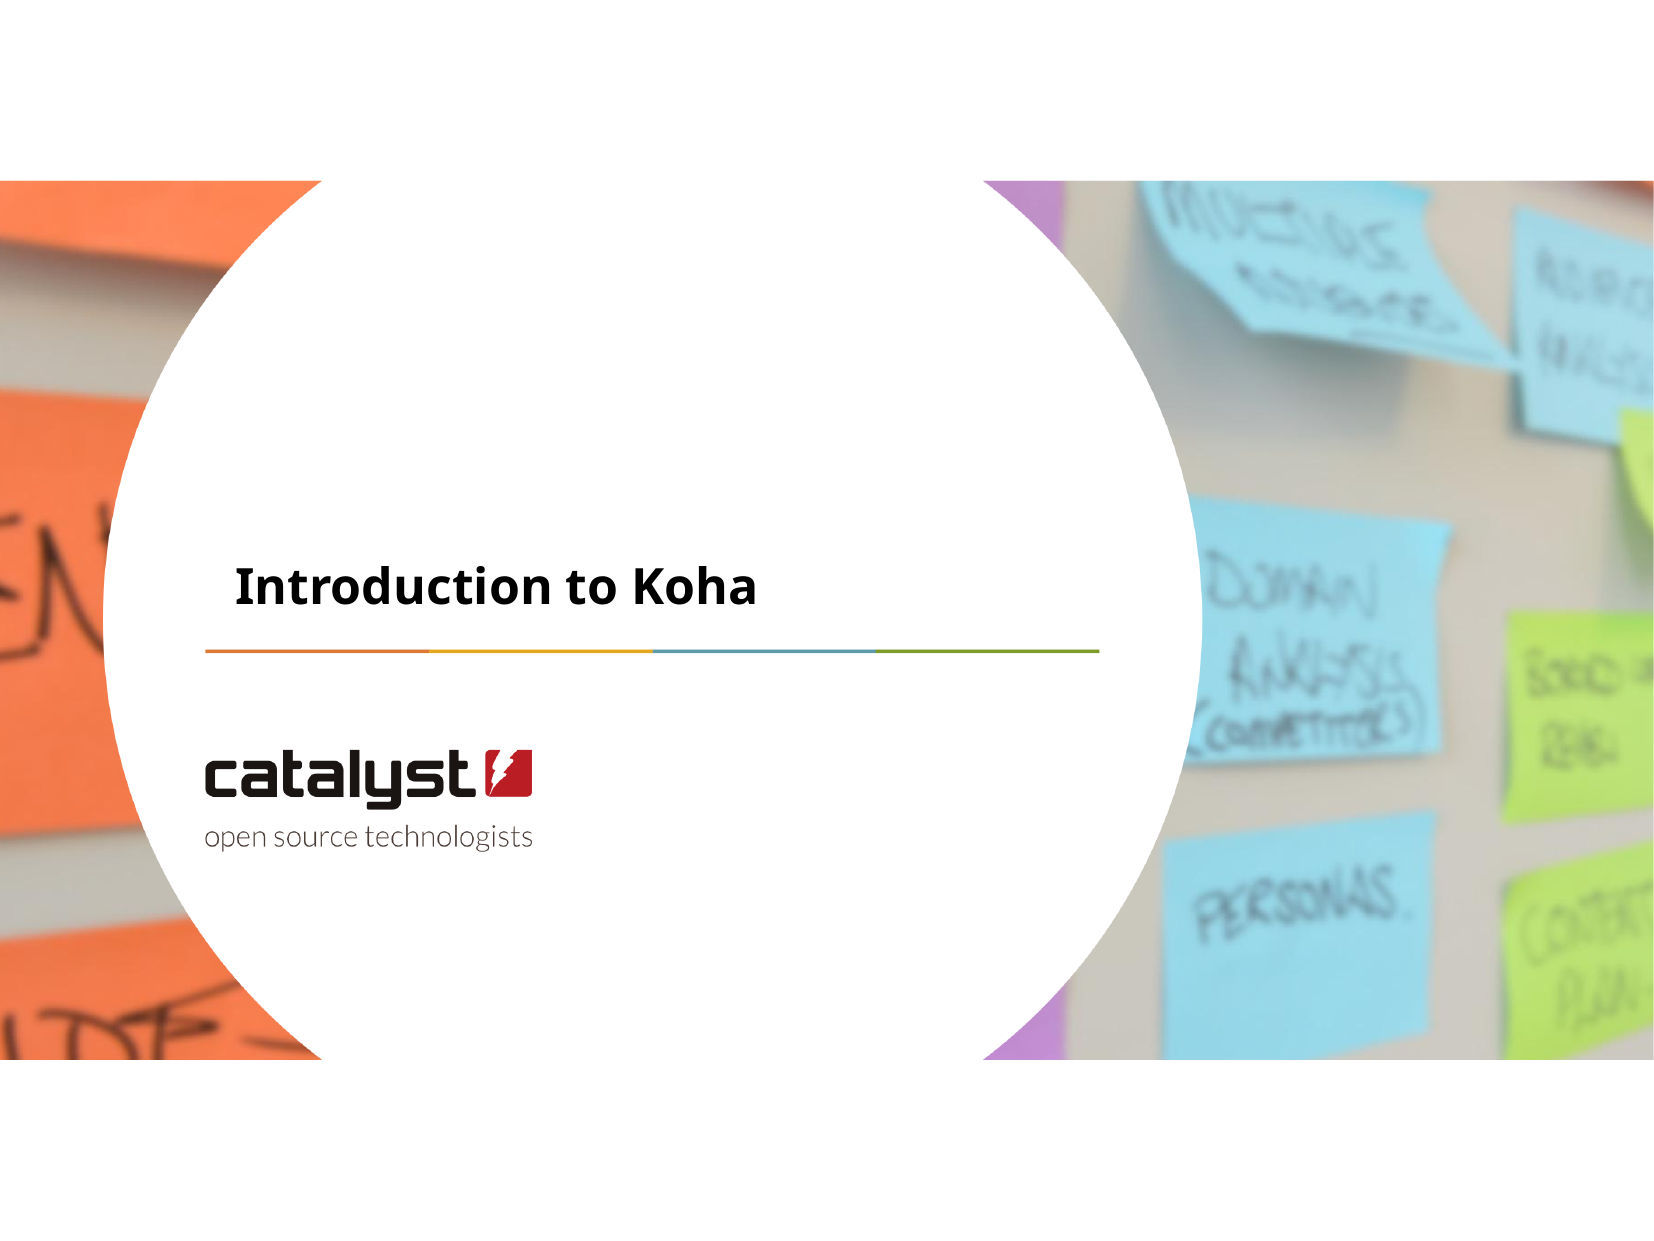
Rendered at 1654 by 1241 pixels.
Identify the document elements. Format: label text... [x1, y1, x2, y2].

picture [0, 70, 1654, 1170]
title Introduction to Koha [217, 229, 1087, 619]
